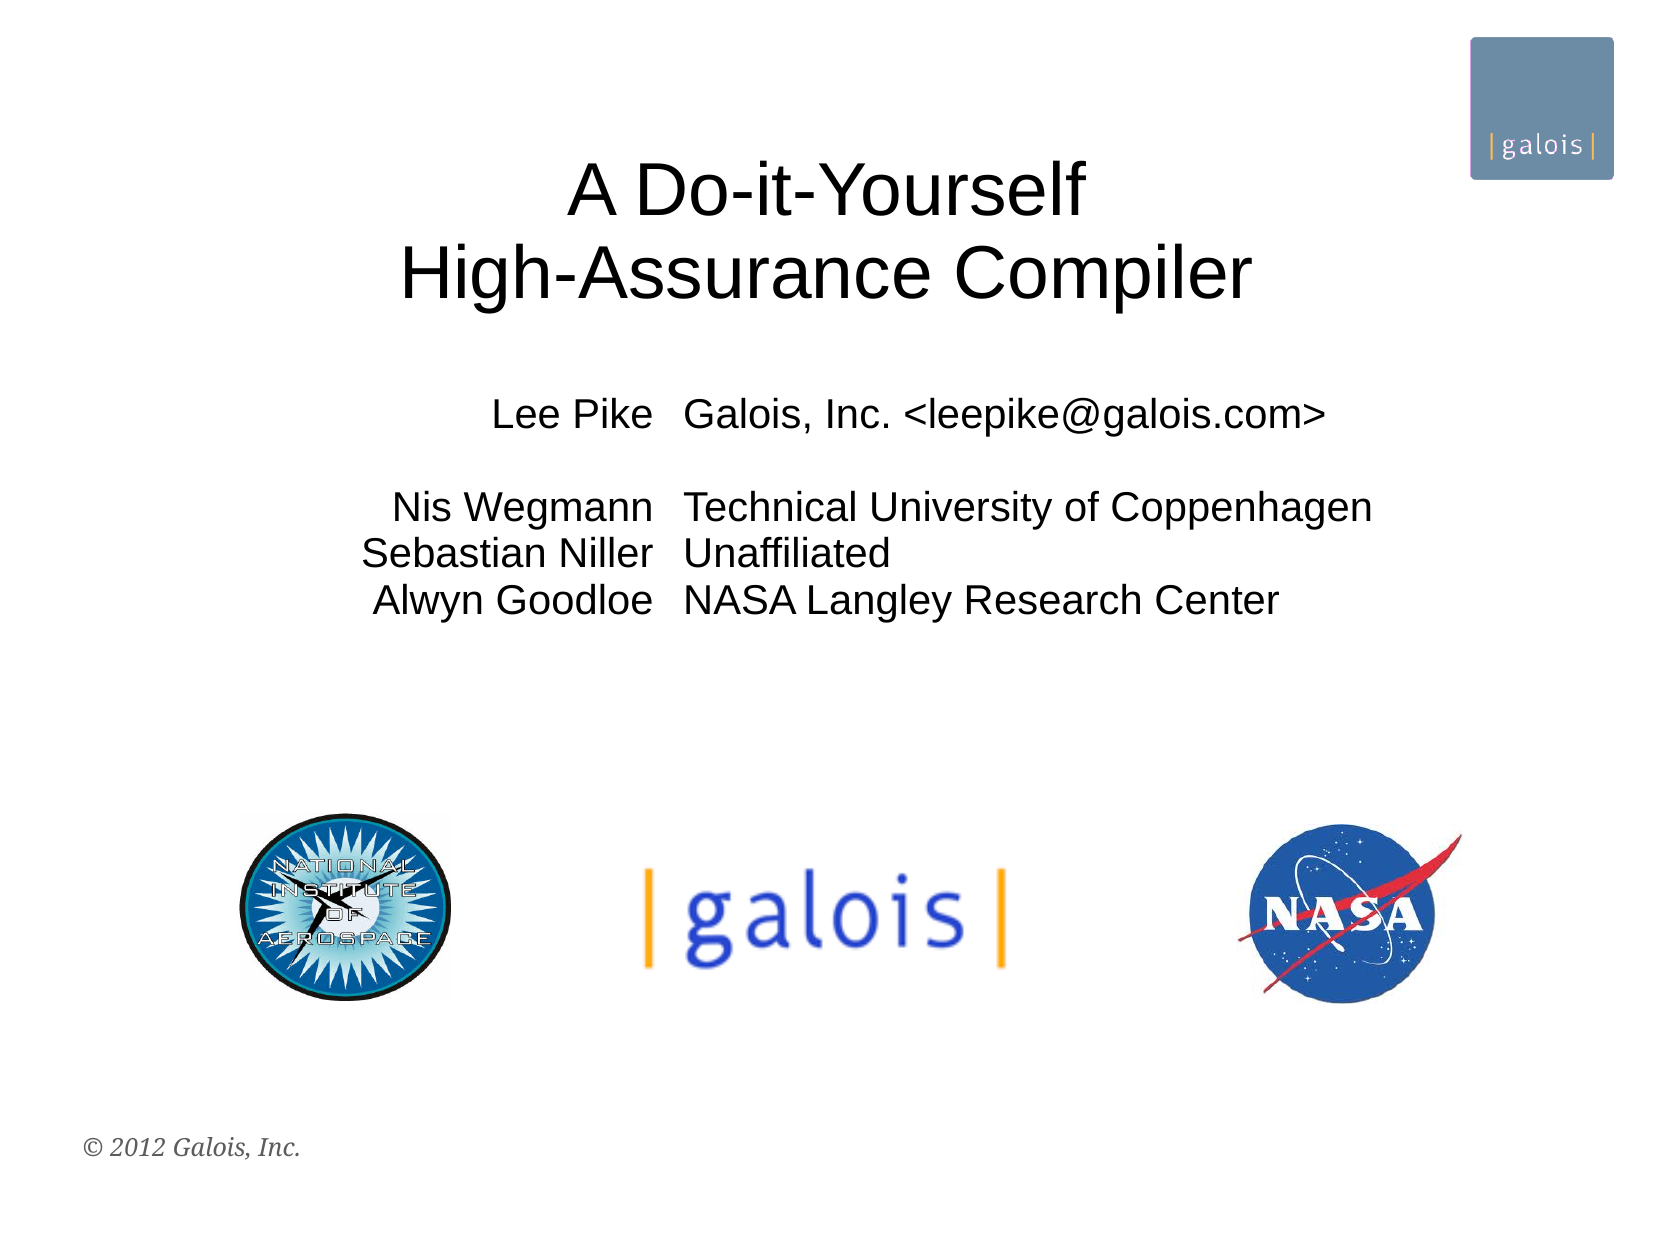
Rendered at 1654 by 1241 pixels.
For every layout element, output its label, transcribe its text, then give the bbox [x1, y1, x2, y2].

picture [637, 862, 1013, 976]
table_header Lee Pike Nis Wegmann Sebastian Niller Alwyn Goodloe [154, 383, 668, 631]
picture [239, 813, 451, 1001]
picture [1237, 824, 1463, 1004]
picture [1462, 29, 1621, 188]
table_header Galois, Inc. <leepike@galois.com> Technical University of Coppenhagen Unaffiliated NASA Langley Research Center [668, 383, 1504, 631]
title A Do-it-Yourself High-Assurance Compiler [82, 49, 1571, 413]
